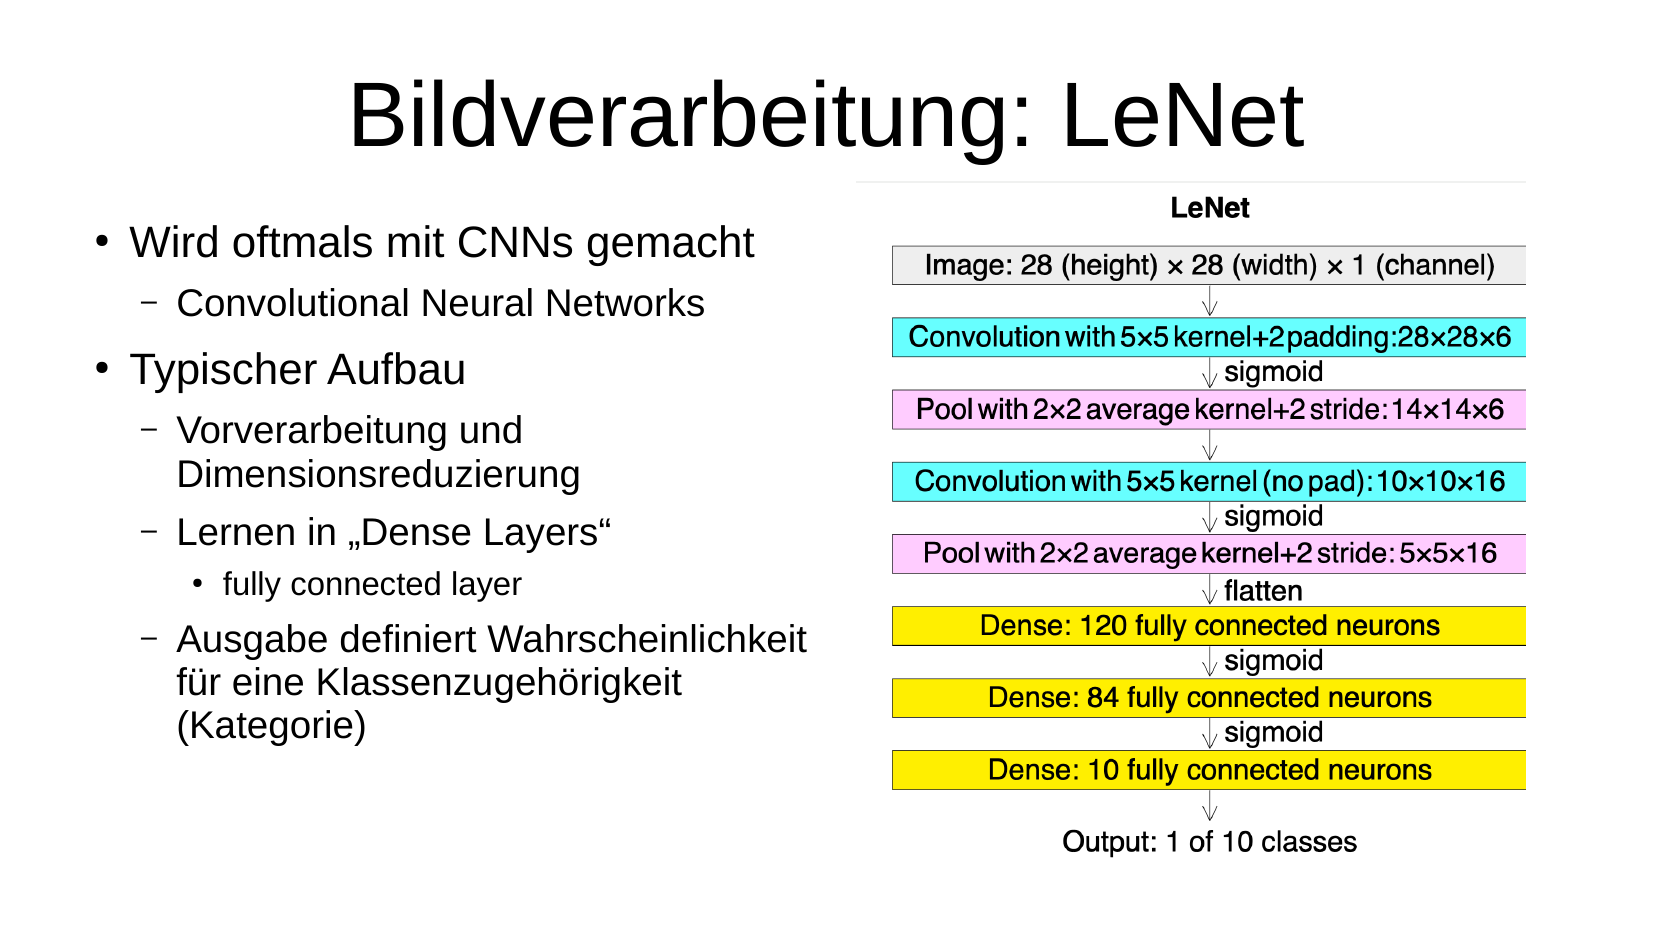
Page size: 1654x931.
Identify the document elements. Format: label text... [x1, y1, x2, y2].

list Wird oftmals mit CNNs gemacht Convolutional Neural Networks Typischer Aufbau Vorverarbeitung und Dimensionsreduzierung Lernen in „Dense Layers“ fully connected layer Ausgabe definiert Wahrscheinlichkeit für eine Klassenzugehörigkeit (Kategorie) [82, 217, 827, 758]
title Bildverarbeitung: LeNet [82, 37, 1571, 193]
picture [856, 179, 1526, 875]
